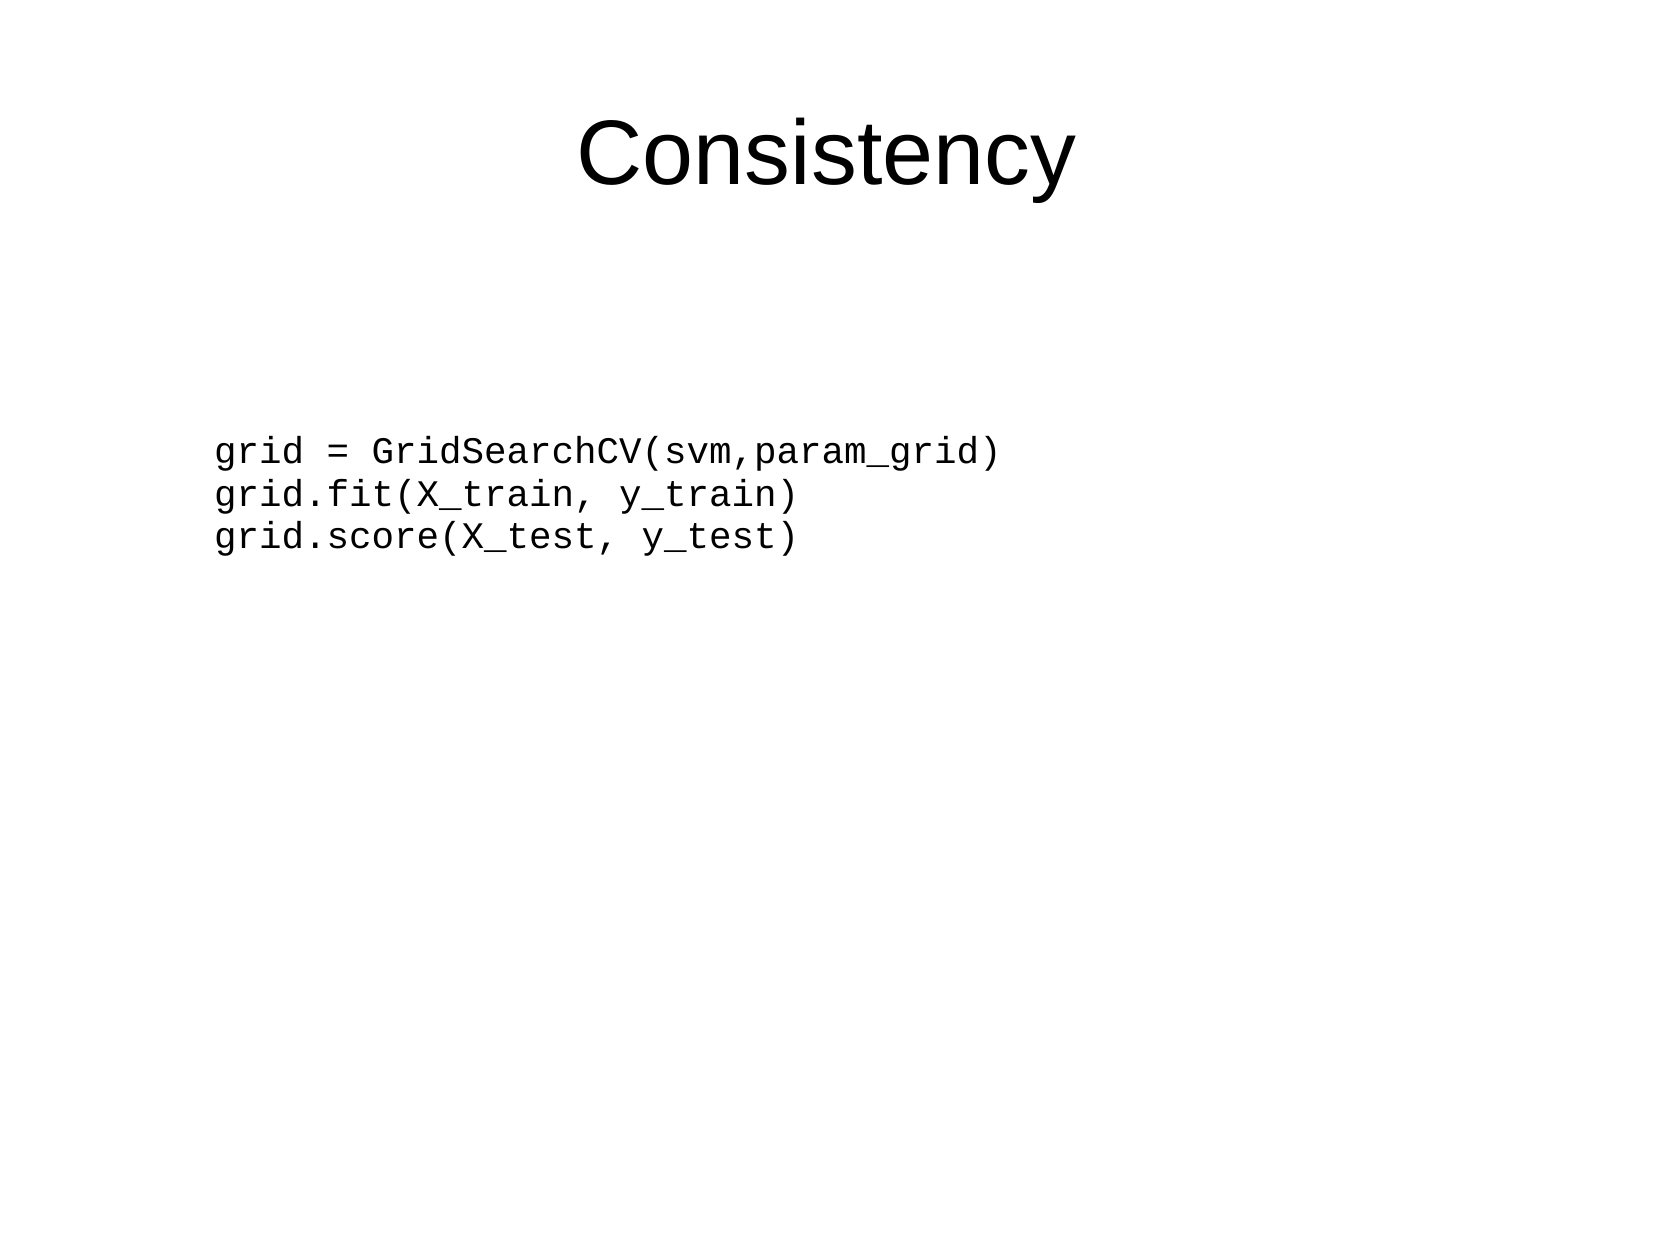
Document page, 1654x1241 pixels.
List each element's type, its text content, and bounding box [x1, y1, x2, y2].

title Consistency [82, 49, 1571, 257]
text_box grid = GridSearchCV(svm,param_grid) grid.fit(X_train, y_train) grid.score(X_test, y_test) [214, 390, 1440, 655]
